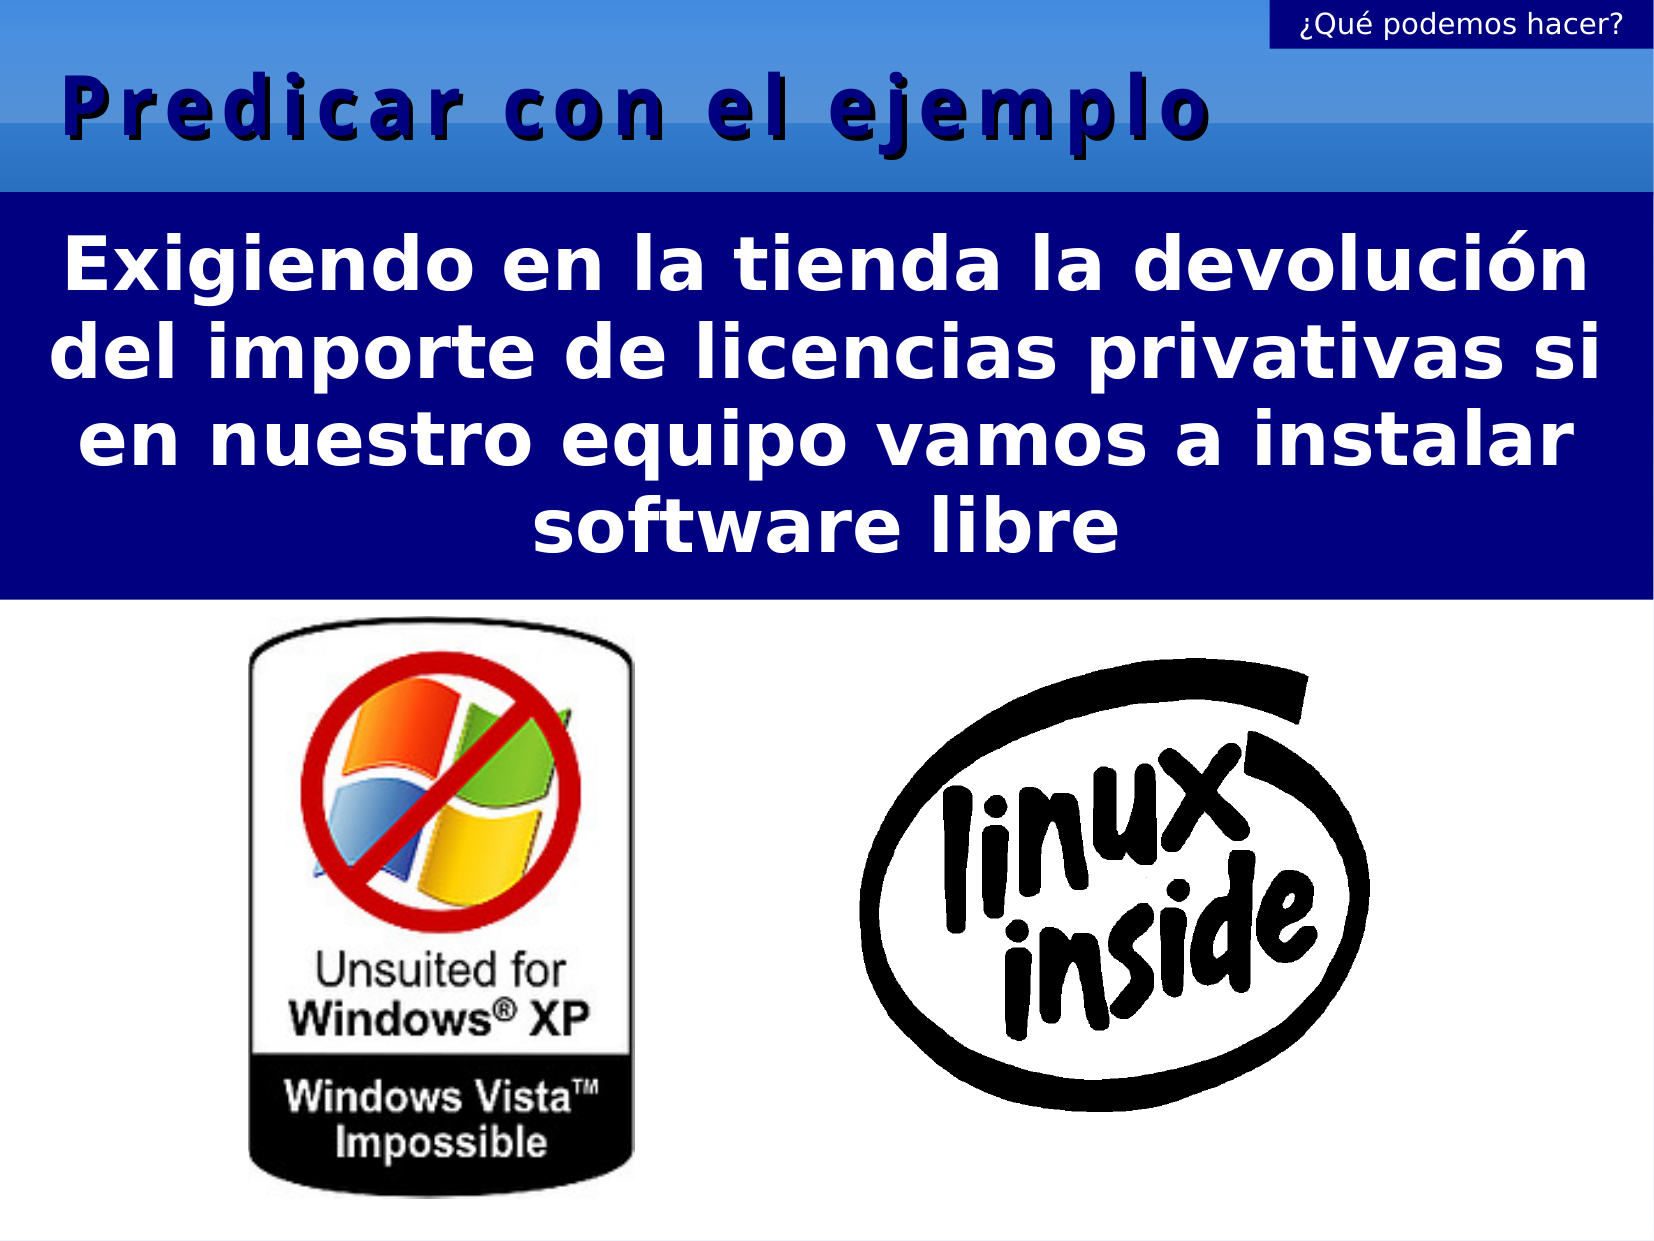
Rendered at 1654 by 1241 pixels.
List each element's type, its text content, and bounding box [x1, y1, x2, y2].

picture [858, 624, 1432, 1198]
picture [248, 616, 635, 1199]
text_box ¿Qué podemos hacer? [1269, 0, 1654, 48]
picture [0, 0, 1654, 192]
title Predicar con el ejemplo [59, 29, 1654, 178]
text_box [0, 600, 1654, 1241]
list Exigiendo en la tienda la devolución del importe de licencias privativas si en nuestro equipo vamos a instalar software libre [0, 192, 1654, 600]
